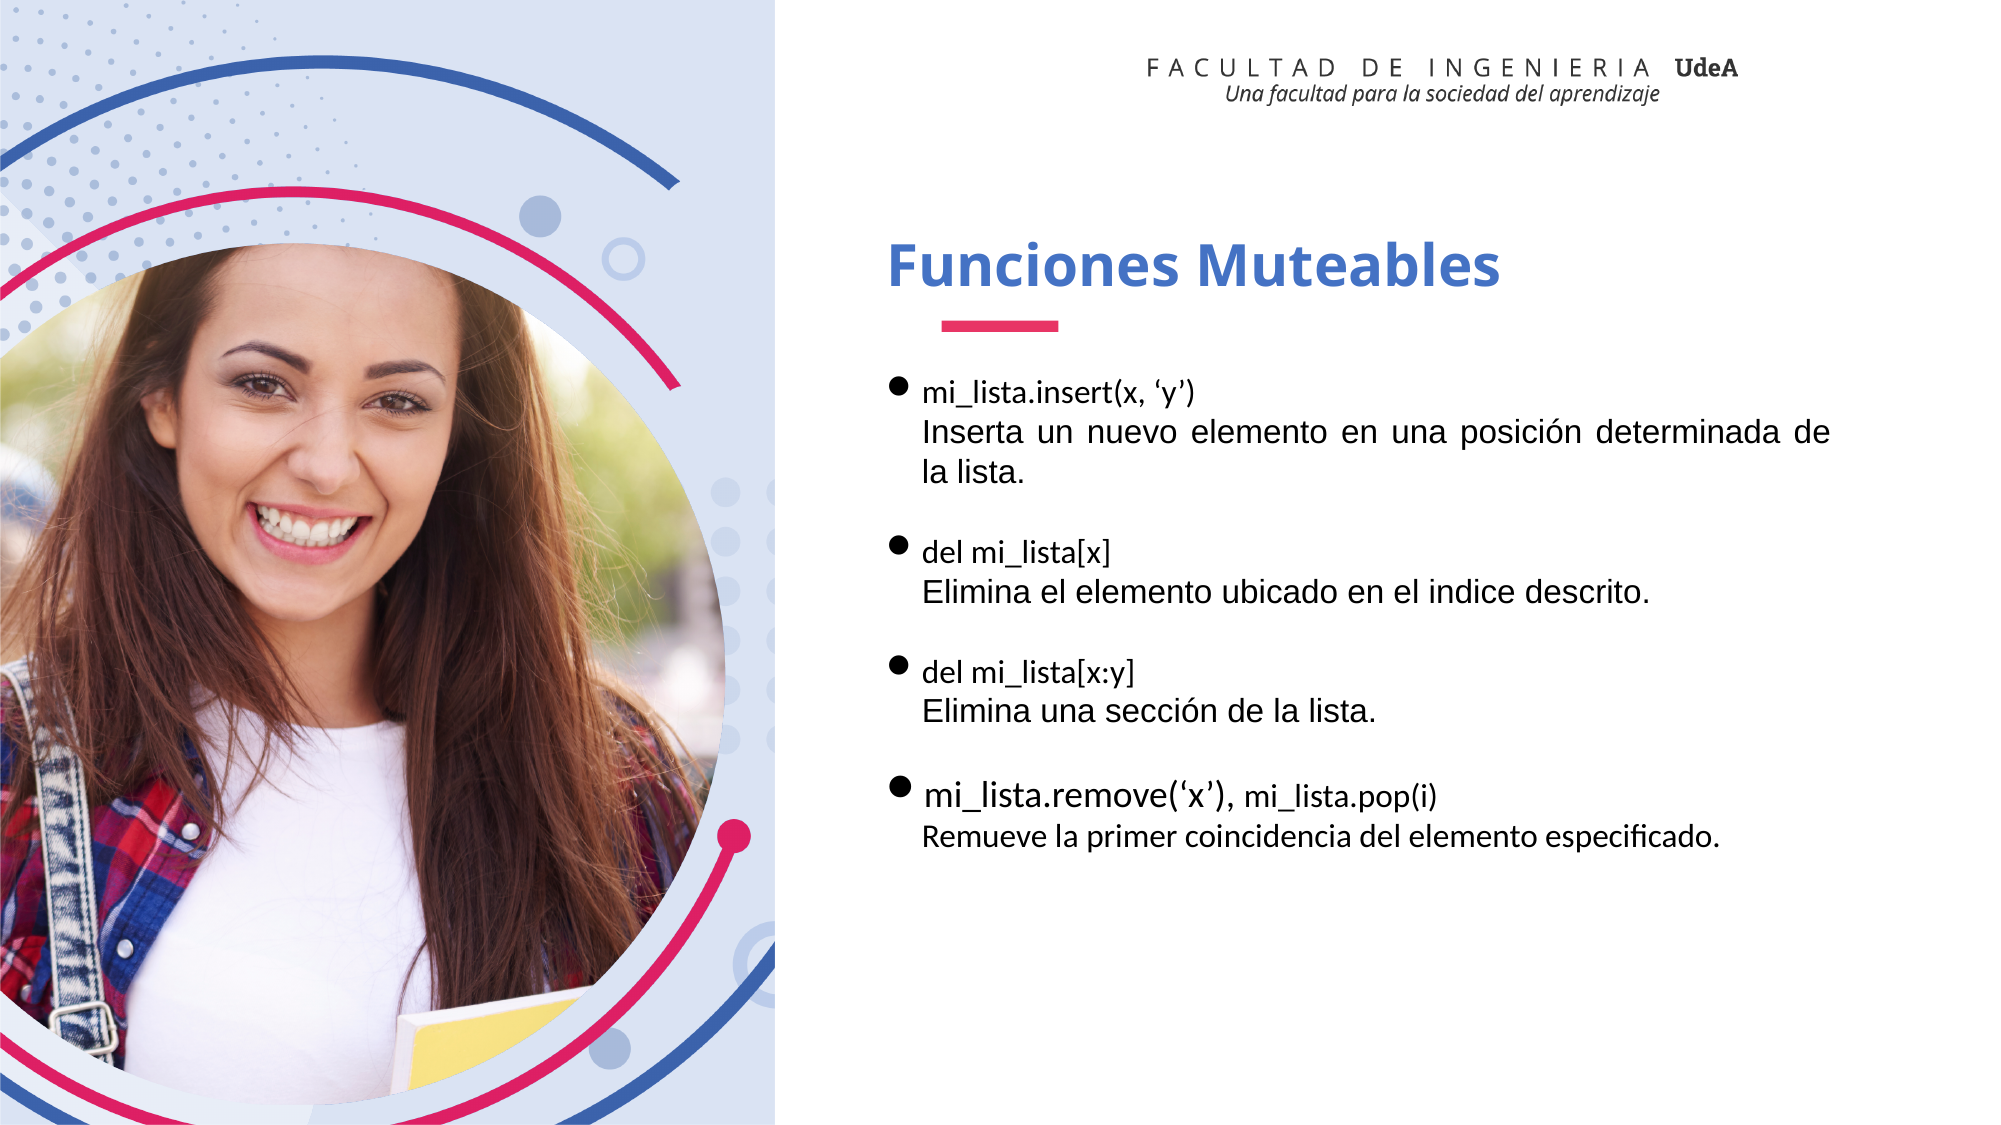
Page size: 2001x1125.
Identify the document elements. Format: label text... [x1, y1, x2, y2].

picture [0, 0, 775, 1125]
text_box Funciones Muteables [871, 212, 1768, 324]
text_box mi_lista.insert(x, ‘y’) Inserta un nuevo elemento en una posición determinada de la lista. del mi_lista[x] Elimina el elemento ubicado en el indice descrito. del mi_lista[x:y] Elimina una sección de la lista. mi_lista.remove(‘x’), mi_lista.pop(i) Remueve la primer coincidencia del elemento especificado. [871, 362, 1847, 862]
picture [1148, 57, 1738, 106]
